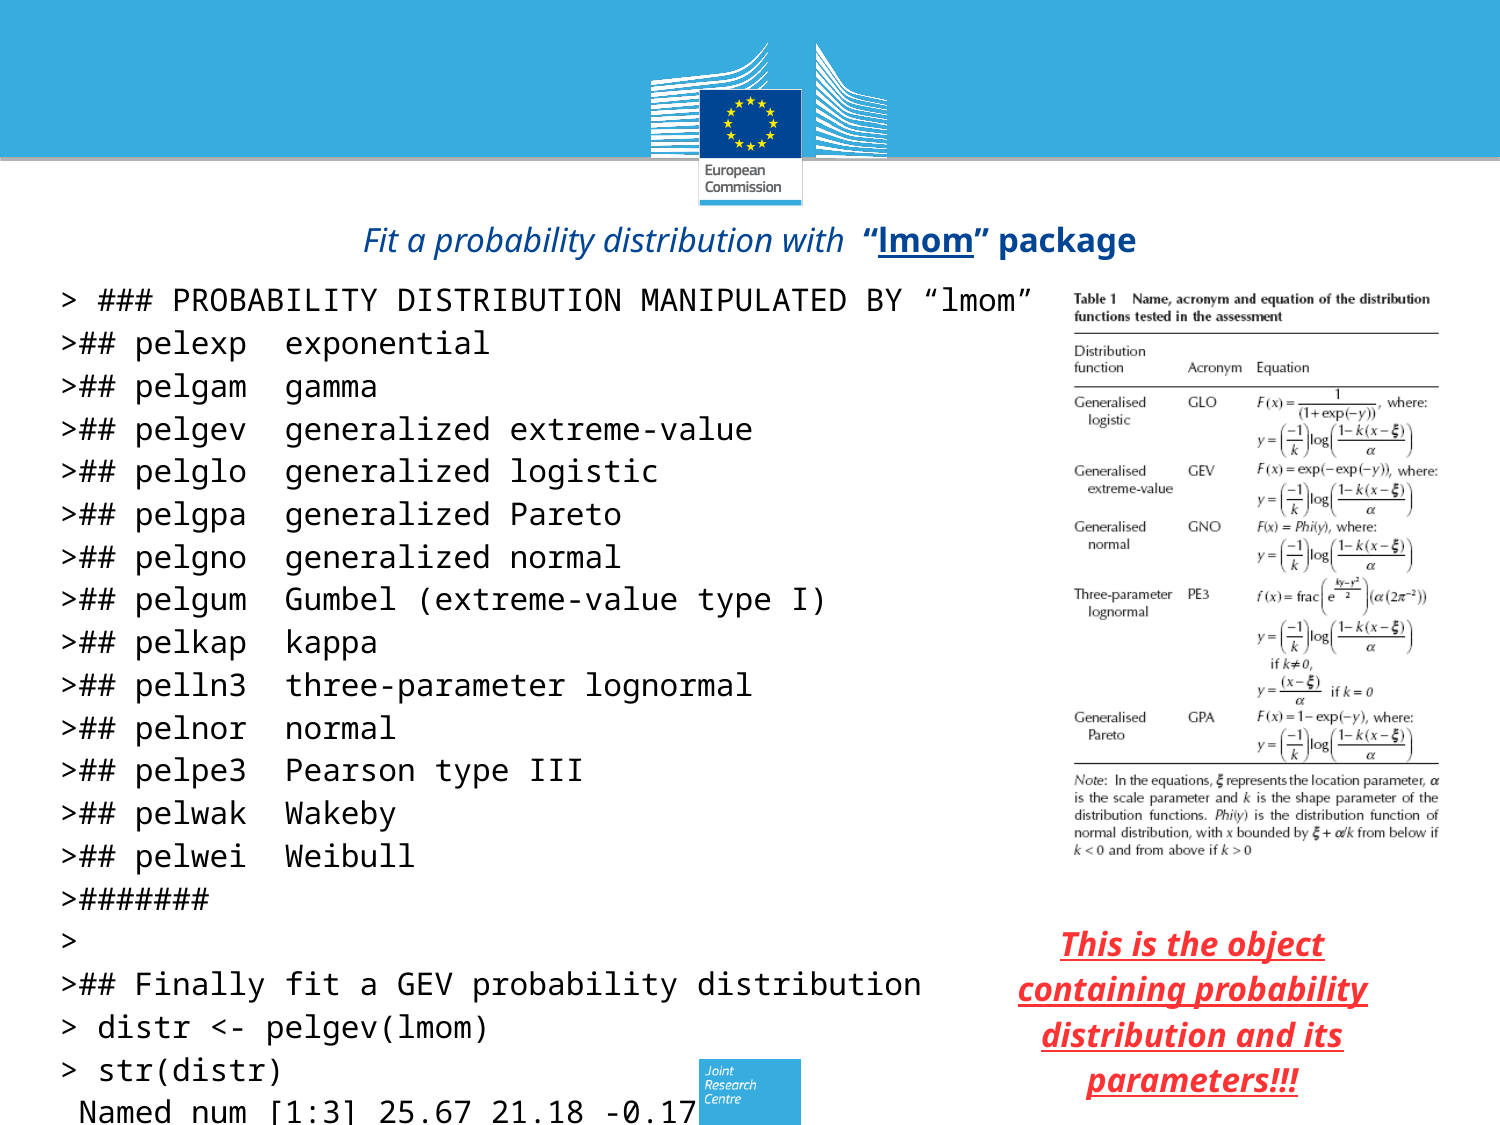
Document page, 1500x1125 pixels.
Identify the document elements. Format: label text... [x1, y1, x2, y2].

text_box This is the object containing probability distribution and its parameters!!! [960, 913, 1426, 1091]
picture [651, 42, 887, 207]
picture [1065, 284, 1447, 863]
text_box > ### PROBABILITY DISTRIBUTION MANIPULATED BY “lmom” >## pelexp exponential >## pelgam gamma >## pelgev generalized extreme-value >## pelglo generalized logistic >## pelgpa generalized Pareto >## pelgno generalized normal >## pelgum Gumbel (extreme-value type I) >## pelkap kappa >## pelln3 three-parameter lognormal >## pelnor normal >## pelpe3 Pearson type III >## pelwak Wakeby >## pelwei Weibull >####### > >## Finally fit a GEV probability distribution > distr <- pelgev(lmom) > str(distr) Named num [1:3] 25.67 21.18 -0.17 - attr(*, "names")= chr [1:3] "xi" "alpha" "k" [45, 270, 1051, 1125]
text_box Fit a probability distribution with “lmom” package [135, 210, 1366, 271]
